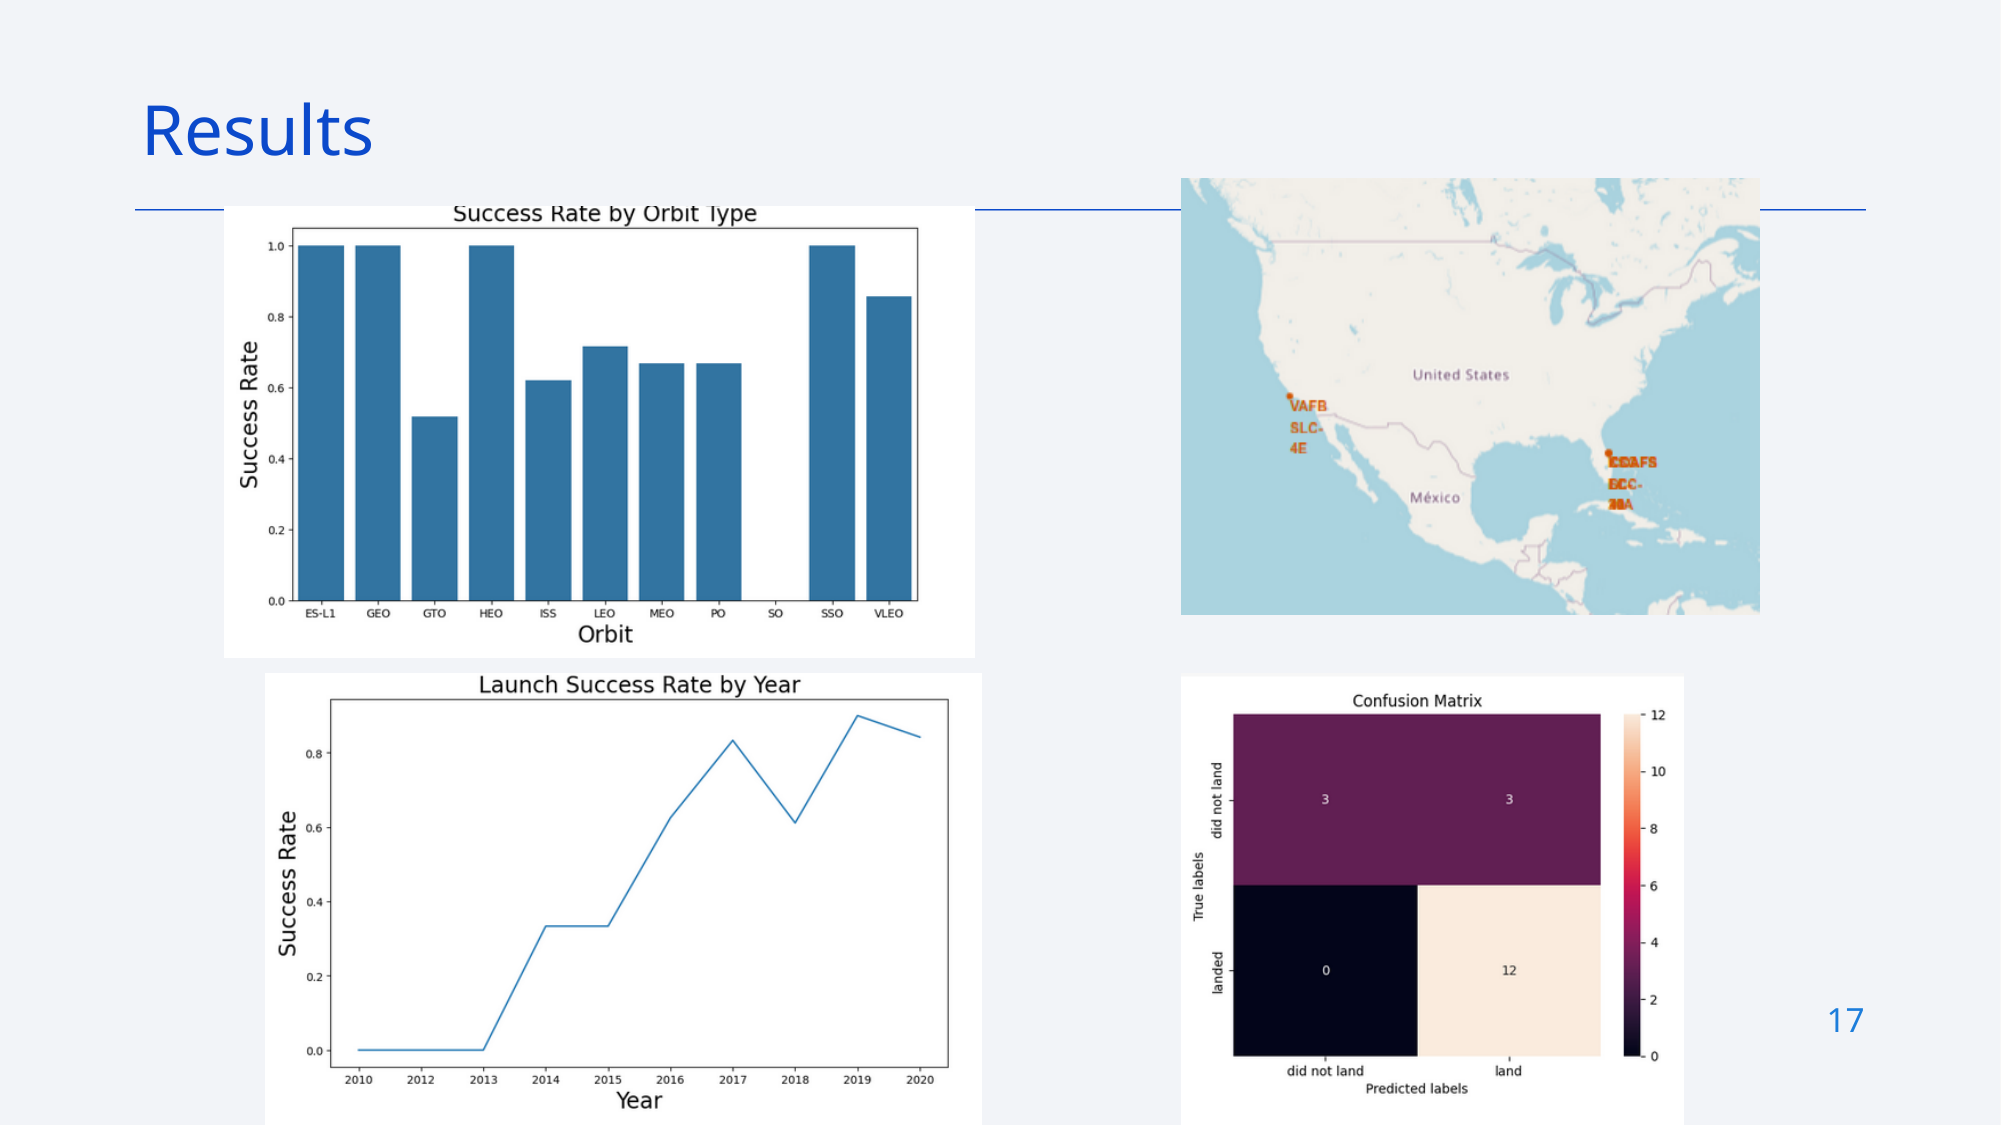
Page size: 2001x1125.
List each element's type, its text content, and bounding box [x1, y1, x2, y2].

text_box Results [126, 88, 1852, 179]
picture [0, 0, 2001, 1125]
